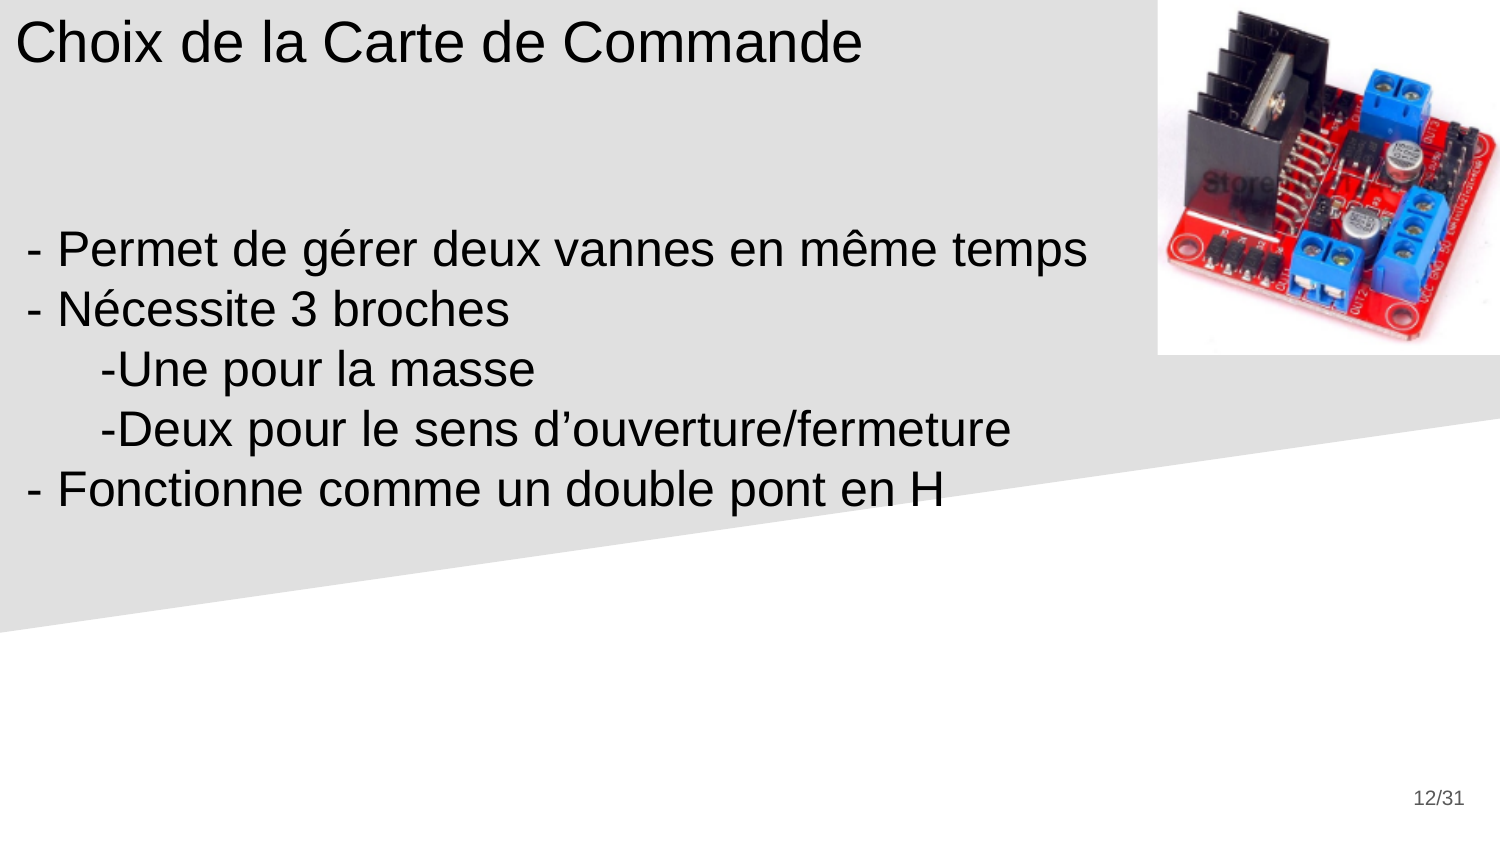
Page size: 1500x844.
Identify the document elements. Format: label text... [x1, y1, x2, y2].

picture [1157, 0, 1500, 355]
title - Permet de gérer deux vannes en même temps - Nécessite 3 broches -Une pour la masse -Deux pour le sens d’ouverture/fermeture - Fonctionne comme un double pont en H [11, 201, 1182, 827]
text_box <numéro>/31 [1389, 764, 1480, 830]
title Choix de la Carte de Commande [0, 0, 1157, 83]
